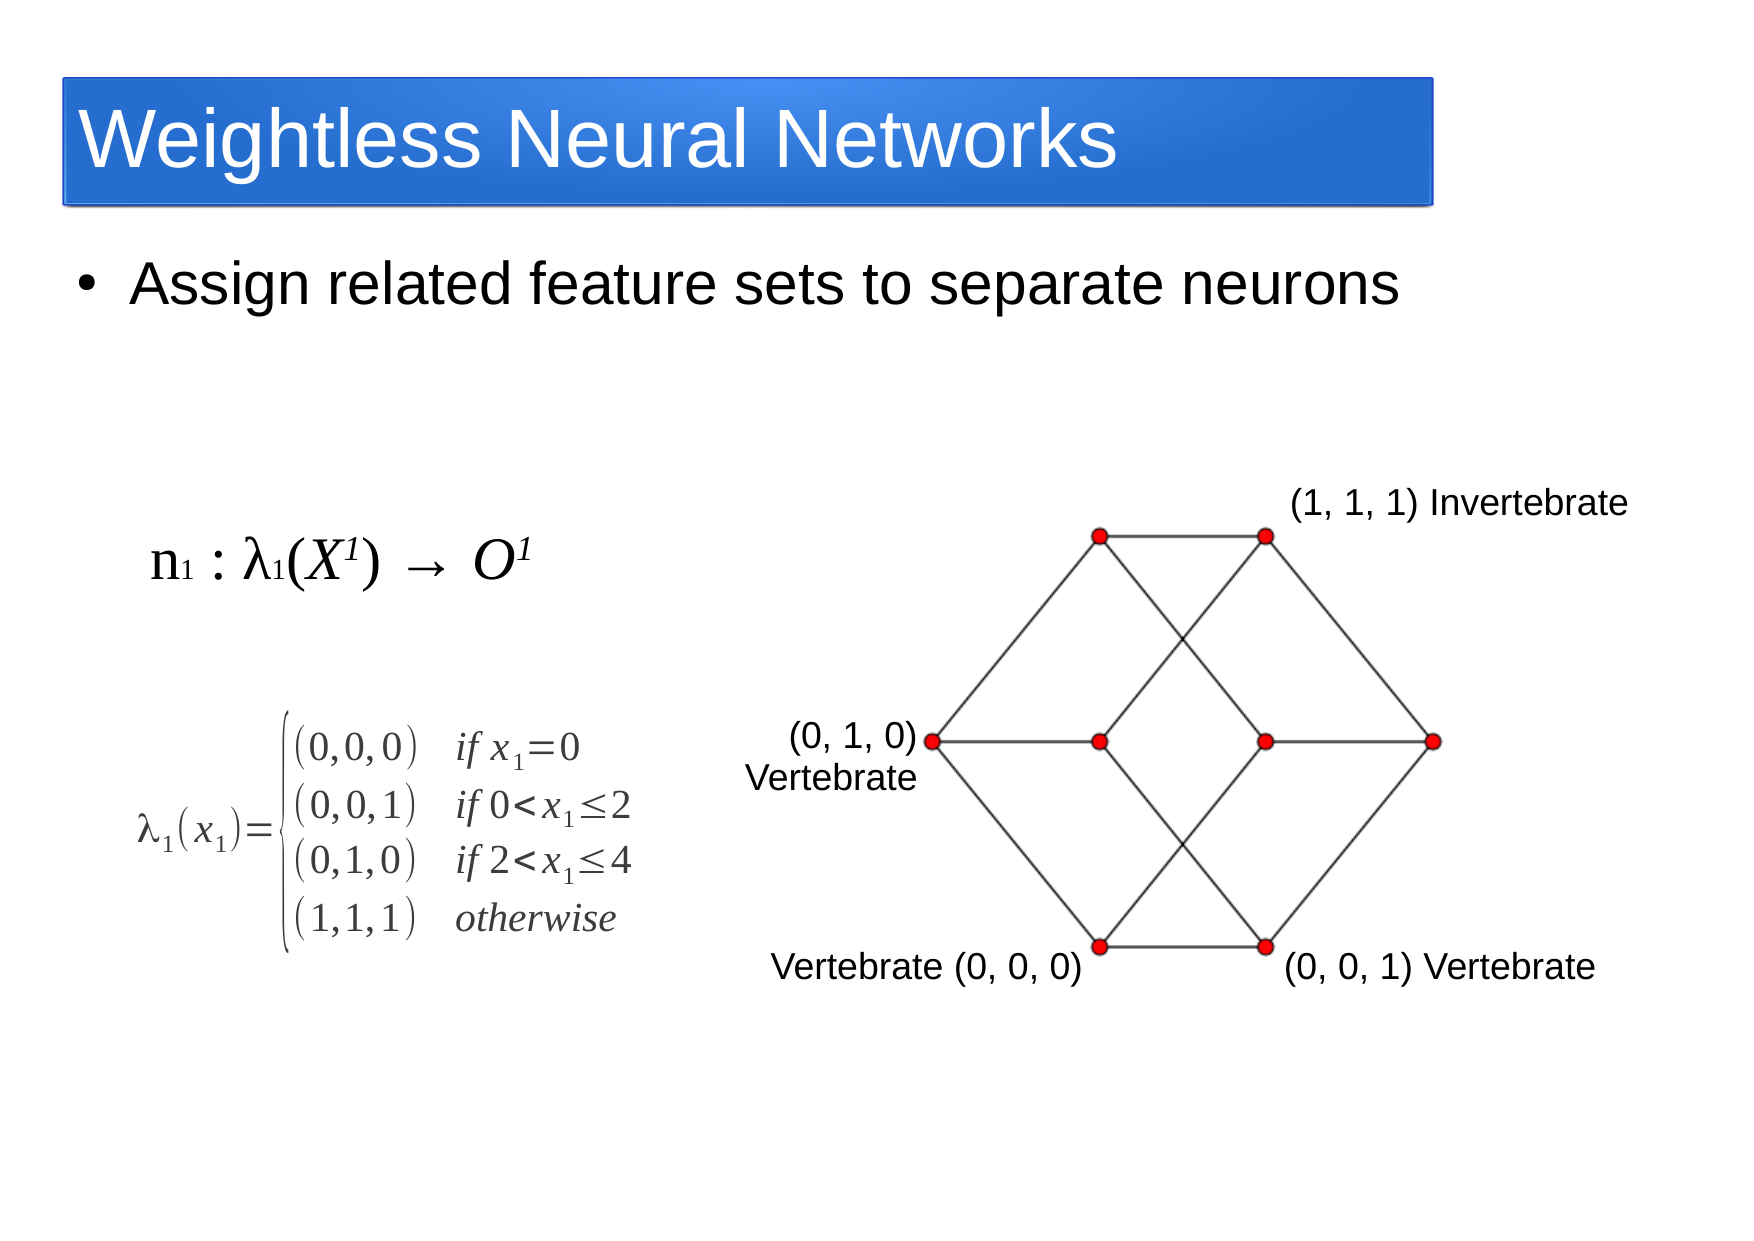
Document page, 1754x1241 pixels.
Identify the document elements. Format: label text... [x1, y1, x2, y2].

text_box (1, 1, 1) Invertebrate [1275, 474, 1665, 531]
text_box (0, 0, 1) Vertebrate [1269, 937, 1618, 995]
picture [58, 77, 1439, 209]
text_box n1 : λ1(X1) → O1 [135, 518, 591, 604]
text_box Vertebrate (0, 0, 0) [743, 937, 1098, 995]
list Assign related feature sets to separate neurons [58, 249, 1696, 354]
title Weightless Neural Networks [78, 80, 1429, 198]
chart [129, 708, 642, 955]
text_box (0, 1, 0) Vertebrate [708, 707, 933, 815]
picture [917, 521, 1449, 963]
